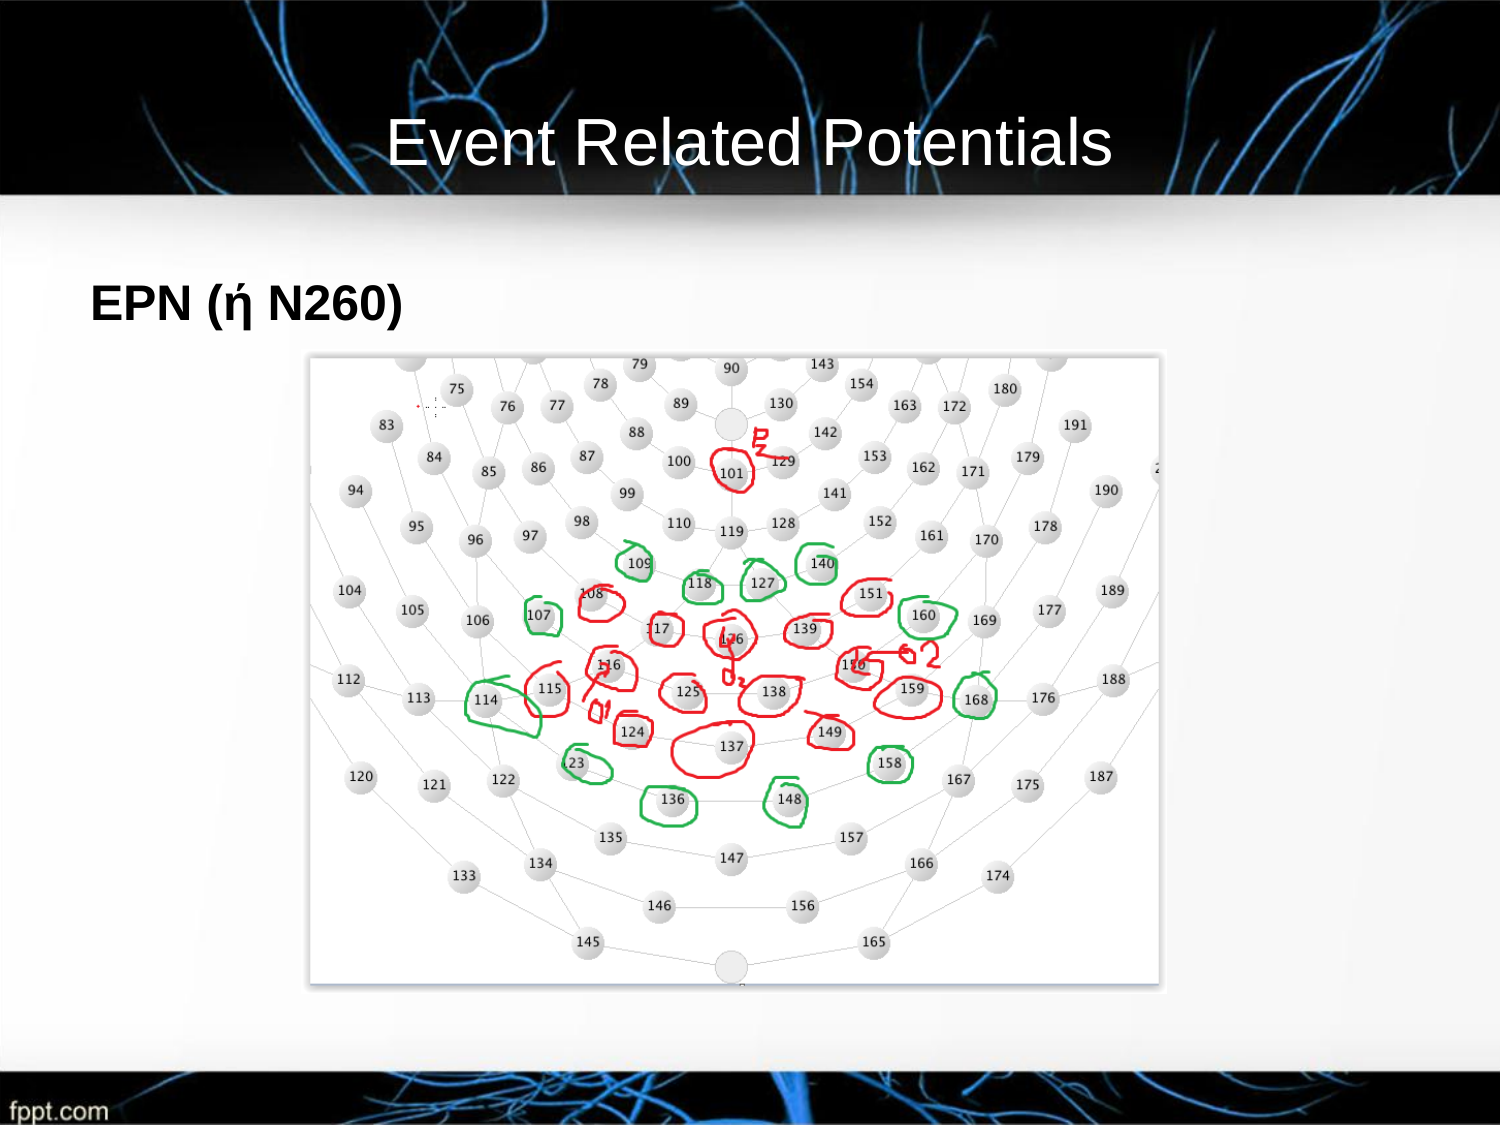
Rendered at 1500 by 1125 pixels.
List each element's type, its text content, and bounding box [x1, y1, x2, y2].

title Event Related Potentials [75, 45, 1425, 233]
list EPN (ή N260) [75, 262, 1425, 1005]
picture [0, 0, 1500, 1125]
